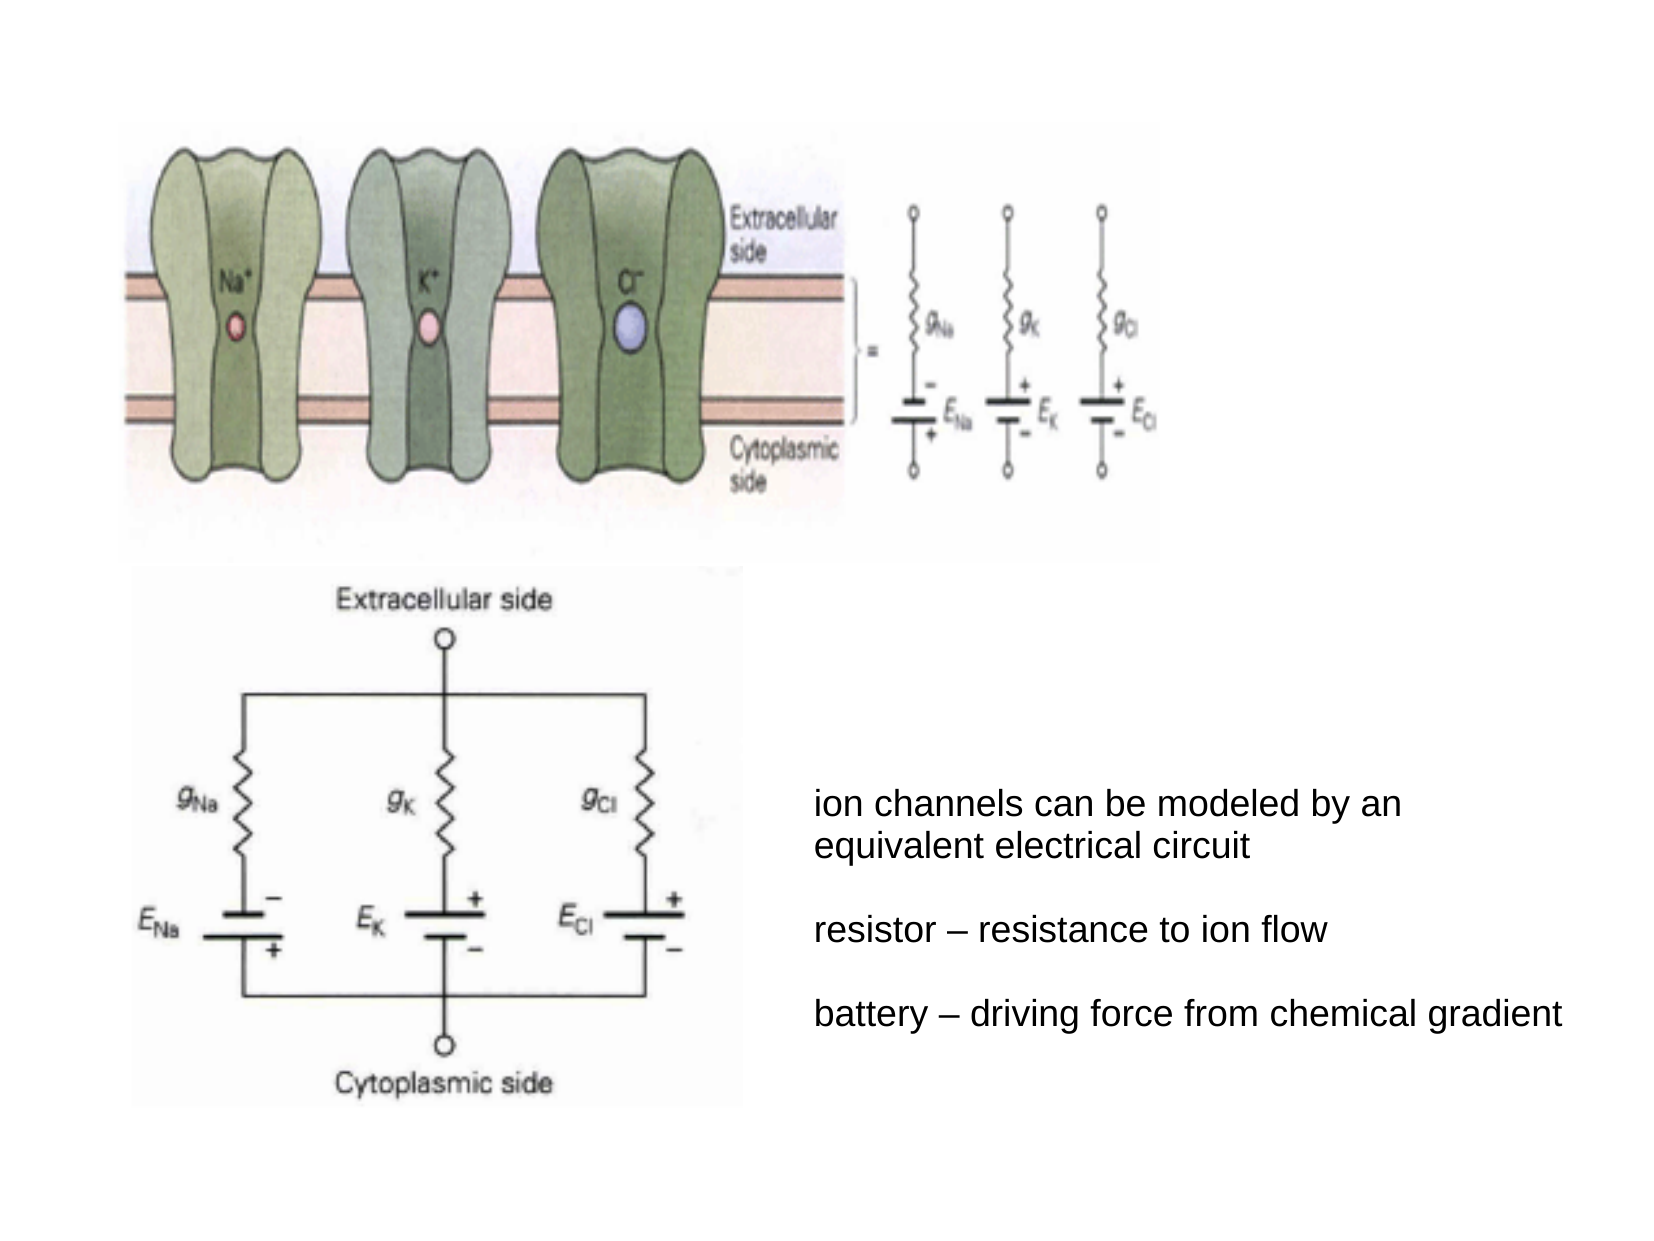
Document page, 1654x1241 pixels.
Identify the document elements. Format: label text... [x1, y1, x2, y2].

picture [125, 566, 743, 1140]
picture [81, 90, 1204, 563]
text_box ion channels can be modeled by an equivalent electrical circuit resistor – resistance to ion flow battery – driving force from chemical gradient [799, 775, 1585, 1056]
